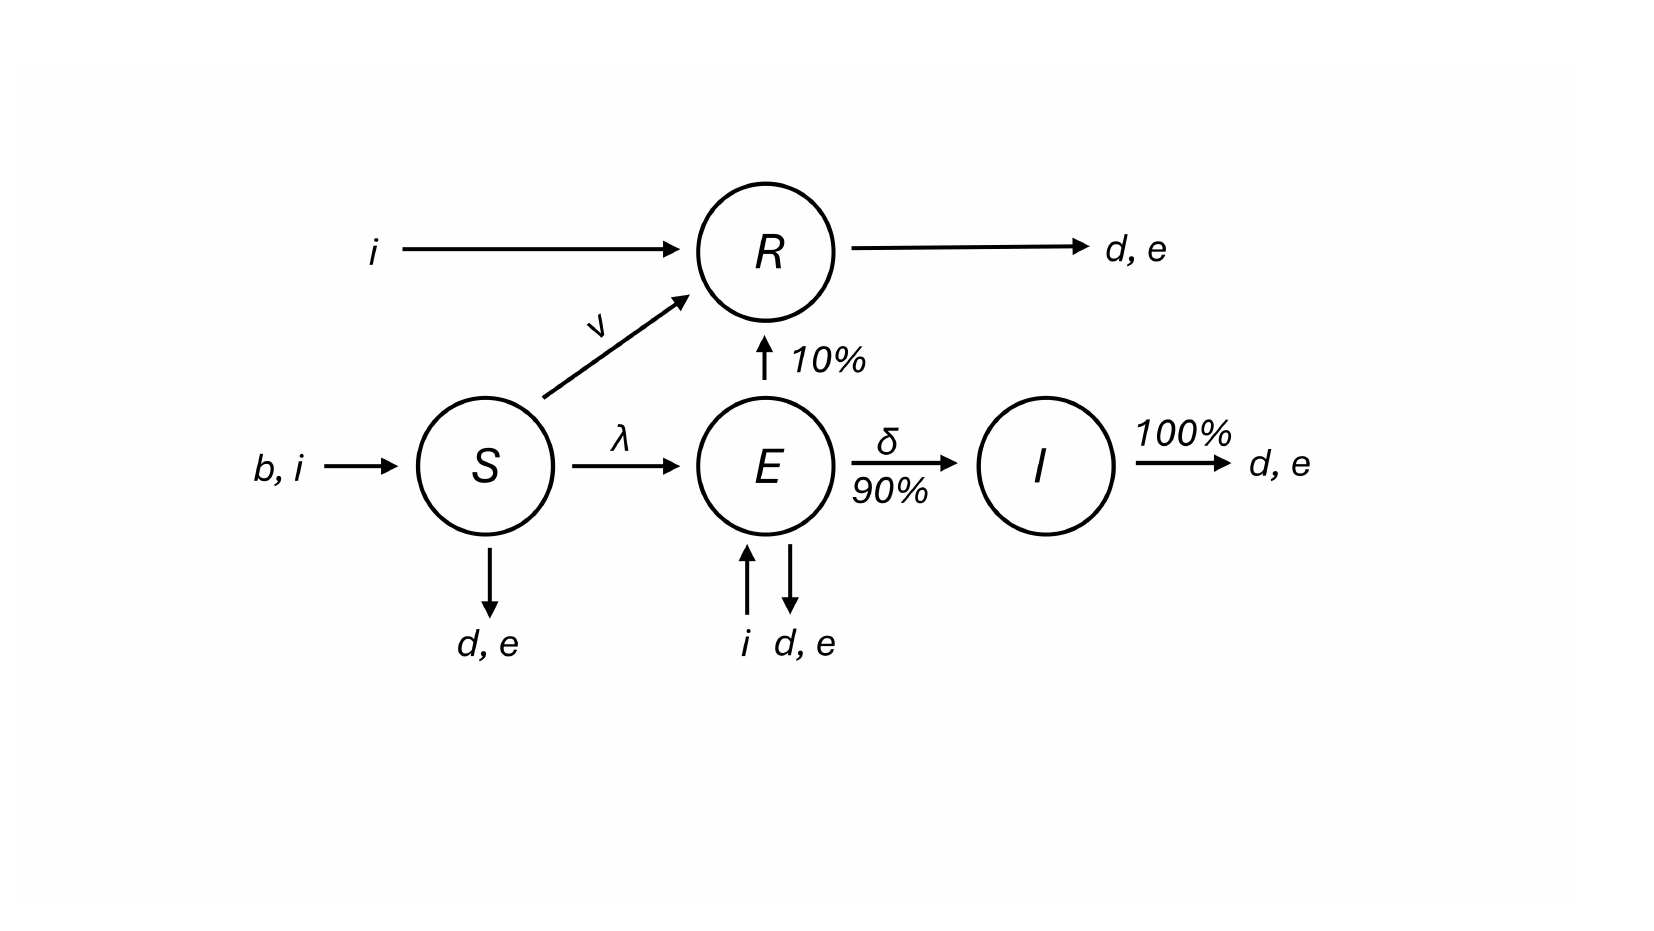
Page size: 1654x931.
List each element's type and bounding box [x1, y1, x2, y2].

picture [14, 67, 1576, 901]
